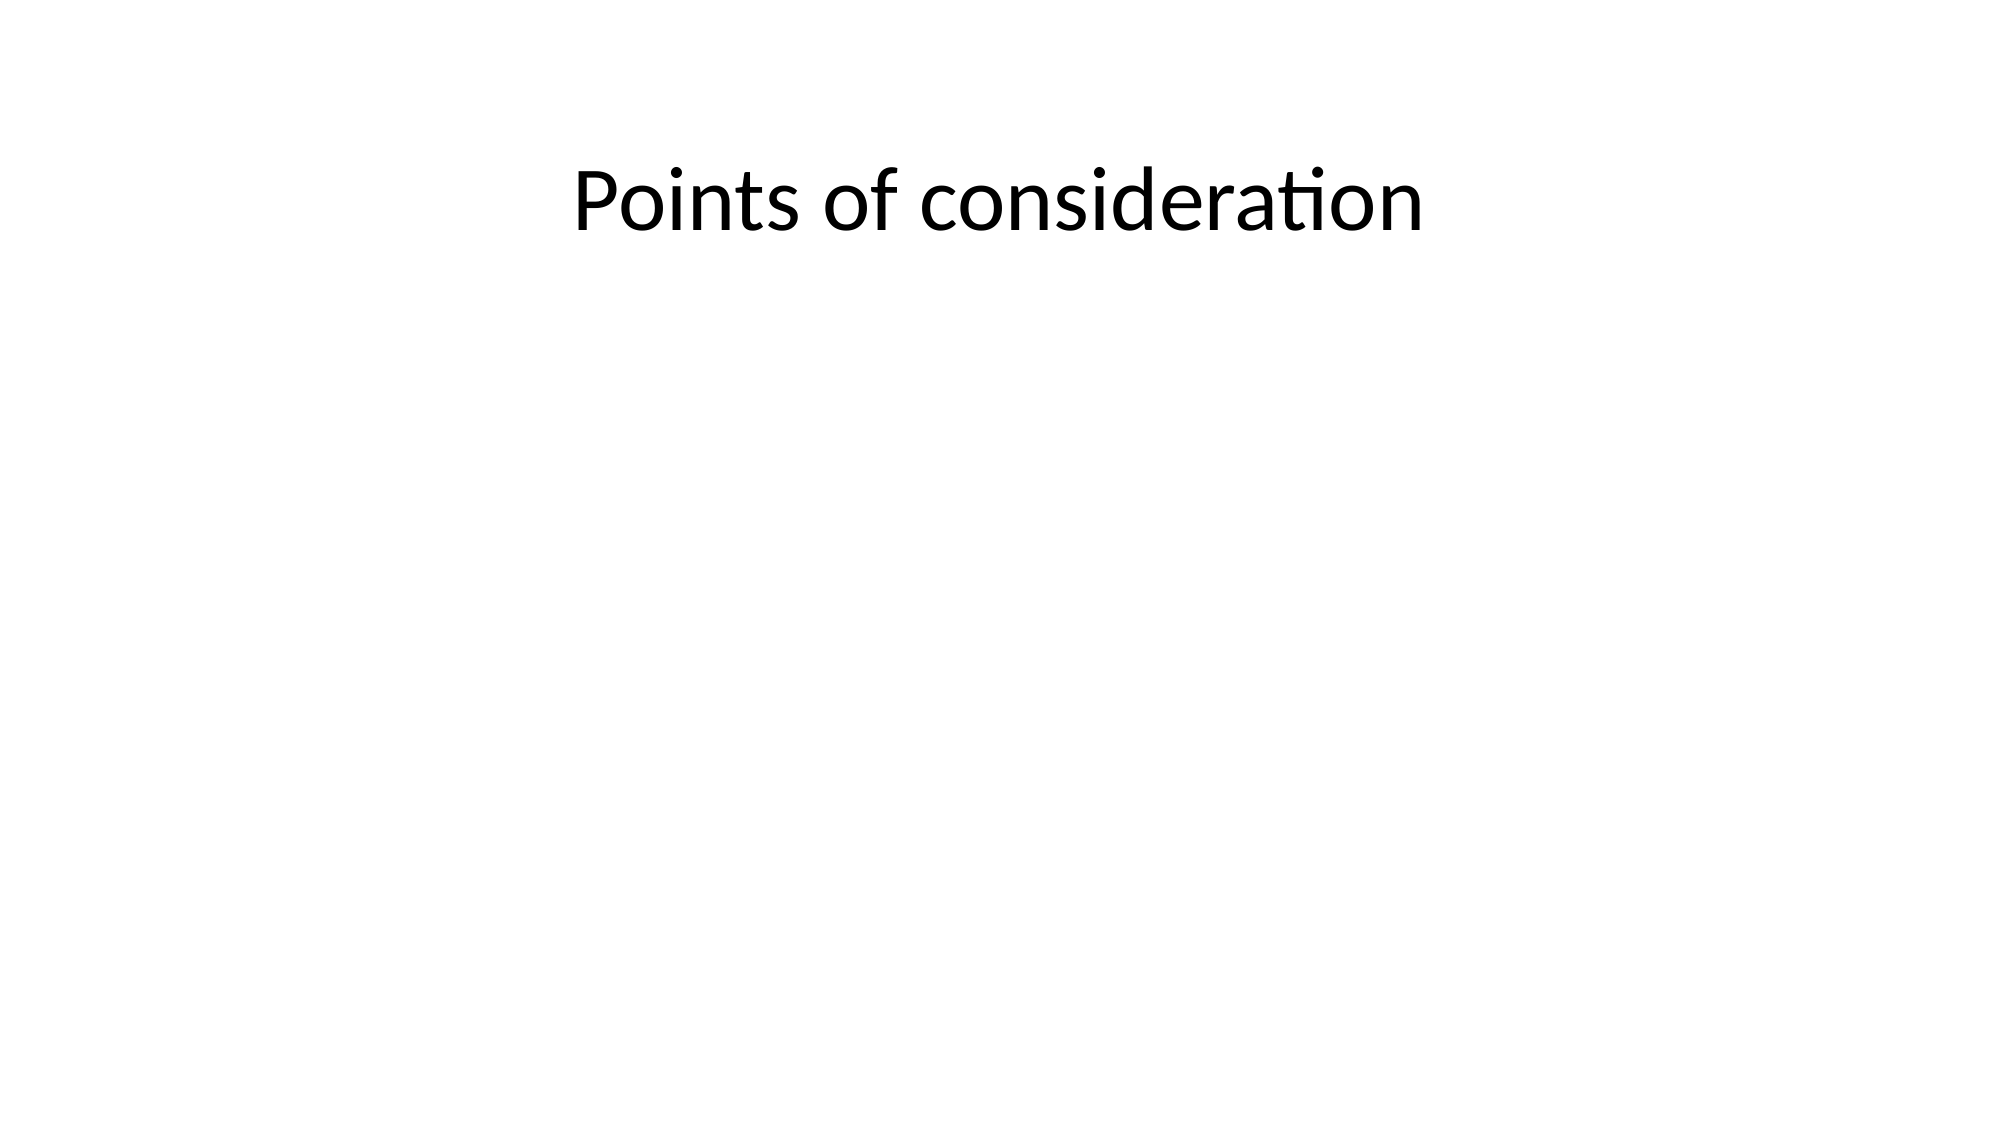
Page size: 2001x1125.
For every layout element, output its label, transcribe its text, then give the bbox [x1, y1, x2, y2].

text_box Points of consideration [558, 131, 1442, 257]
